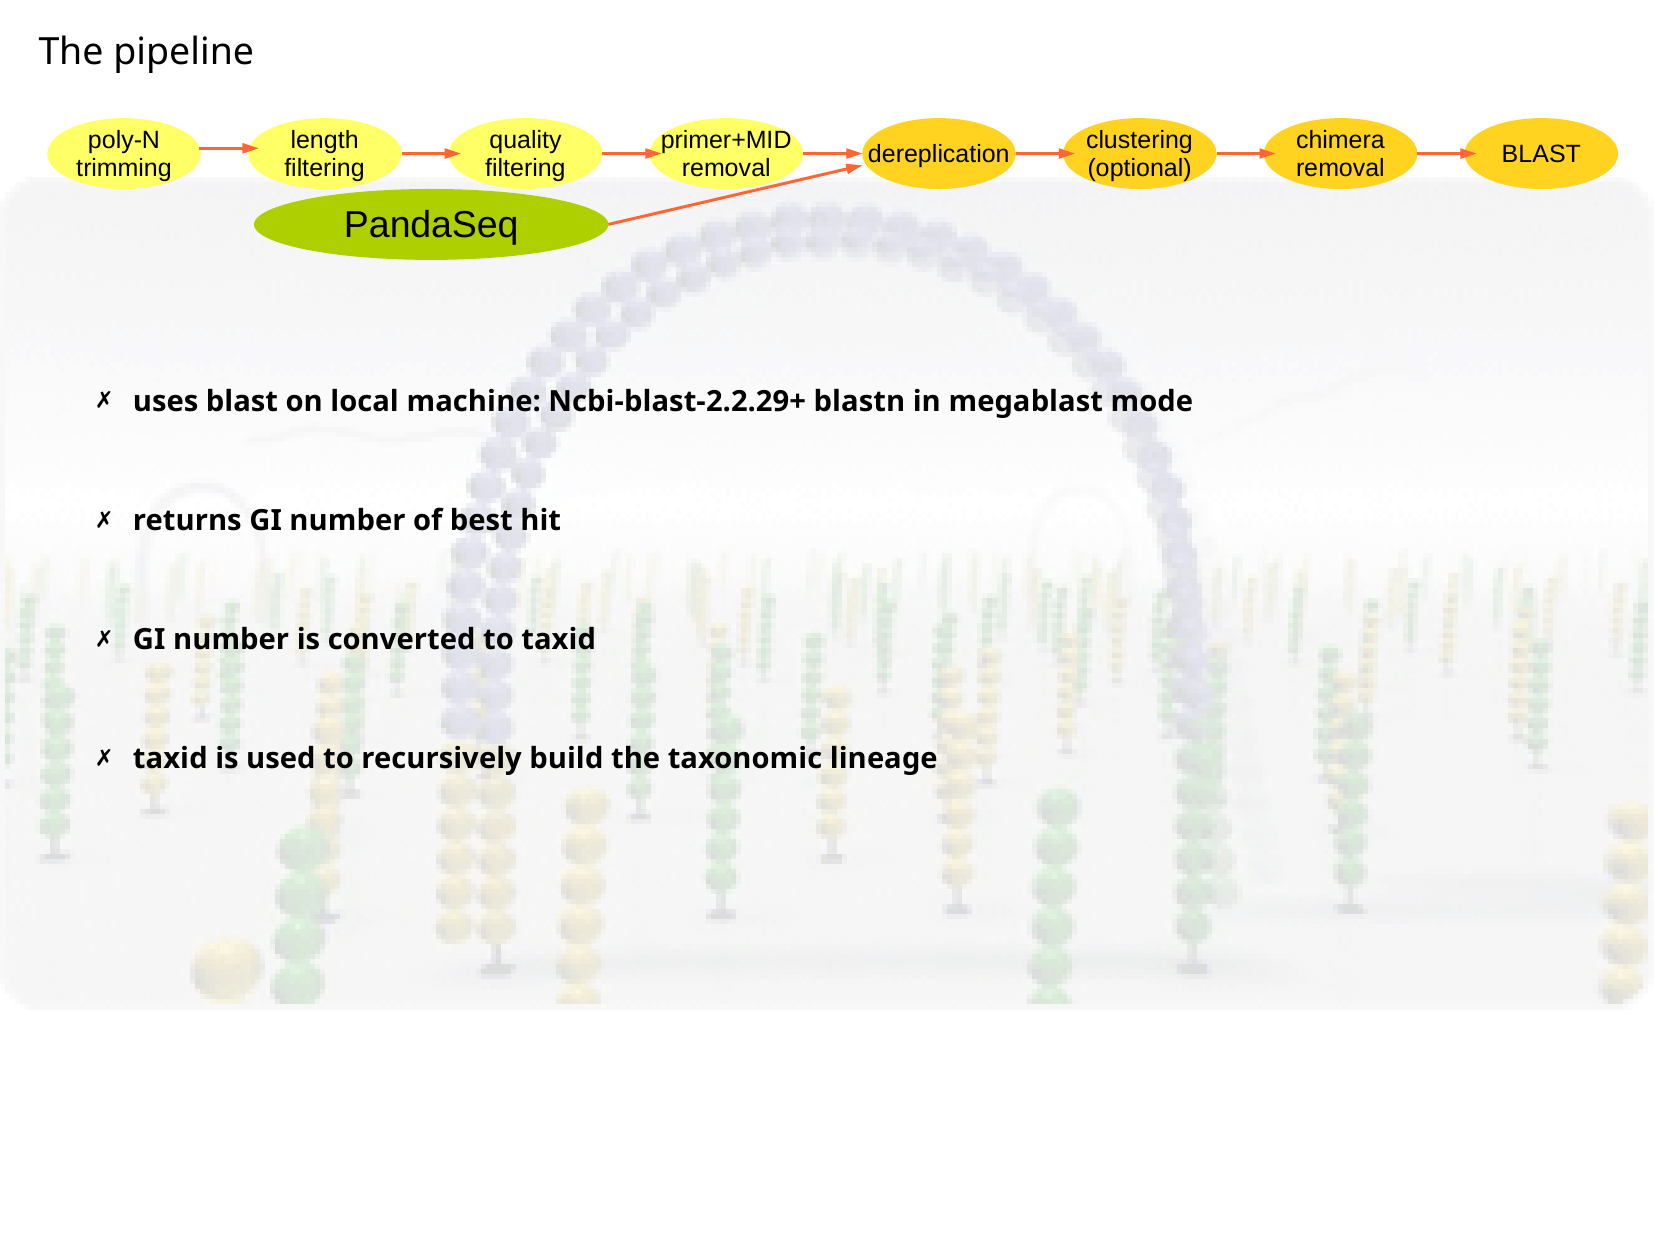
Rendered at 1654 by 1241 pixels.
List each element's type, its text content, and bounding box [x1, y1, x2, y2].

text_box The pipeline [23, 16, 304, 92]
text_box quality filtering [449, 118, 603, 190]
text_box primer+MID removal [650, 118, 804, 190]
text_box dereplication [862, 118, 1016, 190]
text_box clustering (optional) [1063, 118, 1217, 190]
text_box PandaSeq [253, 188, 609, 260]
text_box [0, 0, 1654, 1241]
text_box uses blast on local machine: Ncbi-blast-2.2.29+ blastn in megablast mode returns GI number of best hit GI number is converted to taxid taxid is used to recursively build the taxonomic lineage [82, 318, 1466, 879]
text_box chimera removal [1264, 118, 1418, 190]
text_box length filtering [248, 118, 402, 190]
text_box poly-N trimming [47, 118, 201, 190]
text_box BLAST [1465, 118, 1619, 190]
